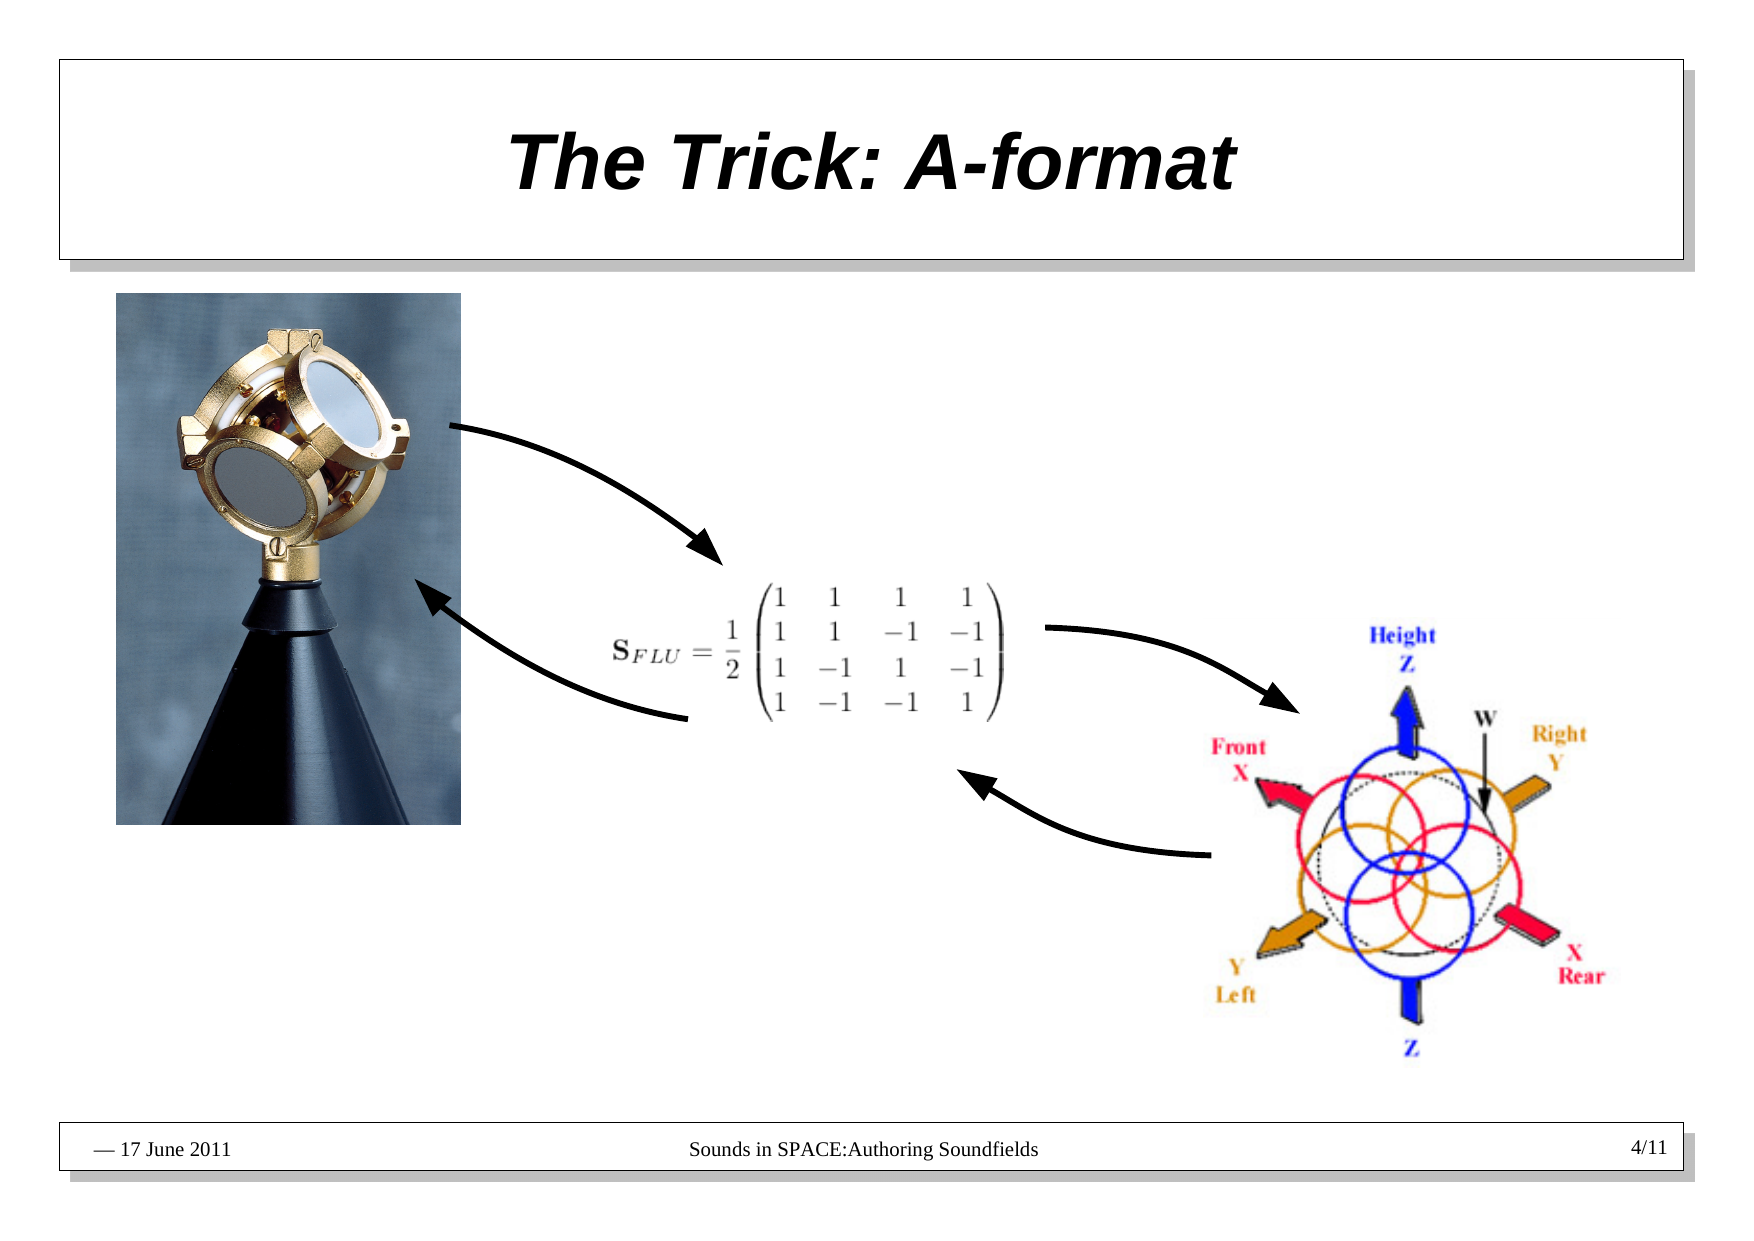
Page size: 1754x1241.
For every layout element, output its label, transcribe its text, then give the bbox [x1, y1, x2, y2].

picture [1203, 617, 1621, 1068]
title The Trick: A-format [59, 59, 1684, 266]
picture [613, 581, 1004, 722]
picture [116, 293, 461, 825]
picture [613, 705, 680, 722]
